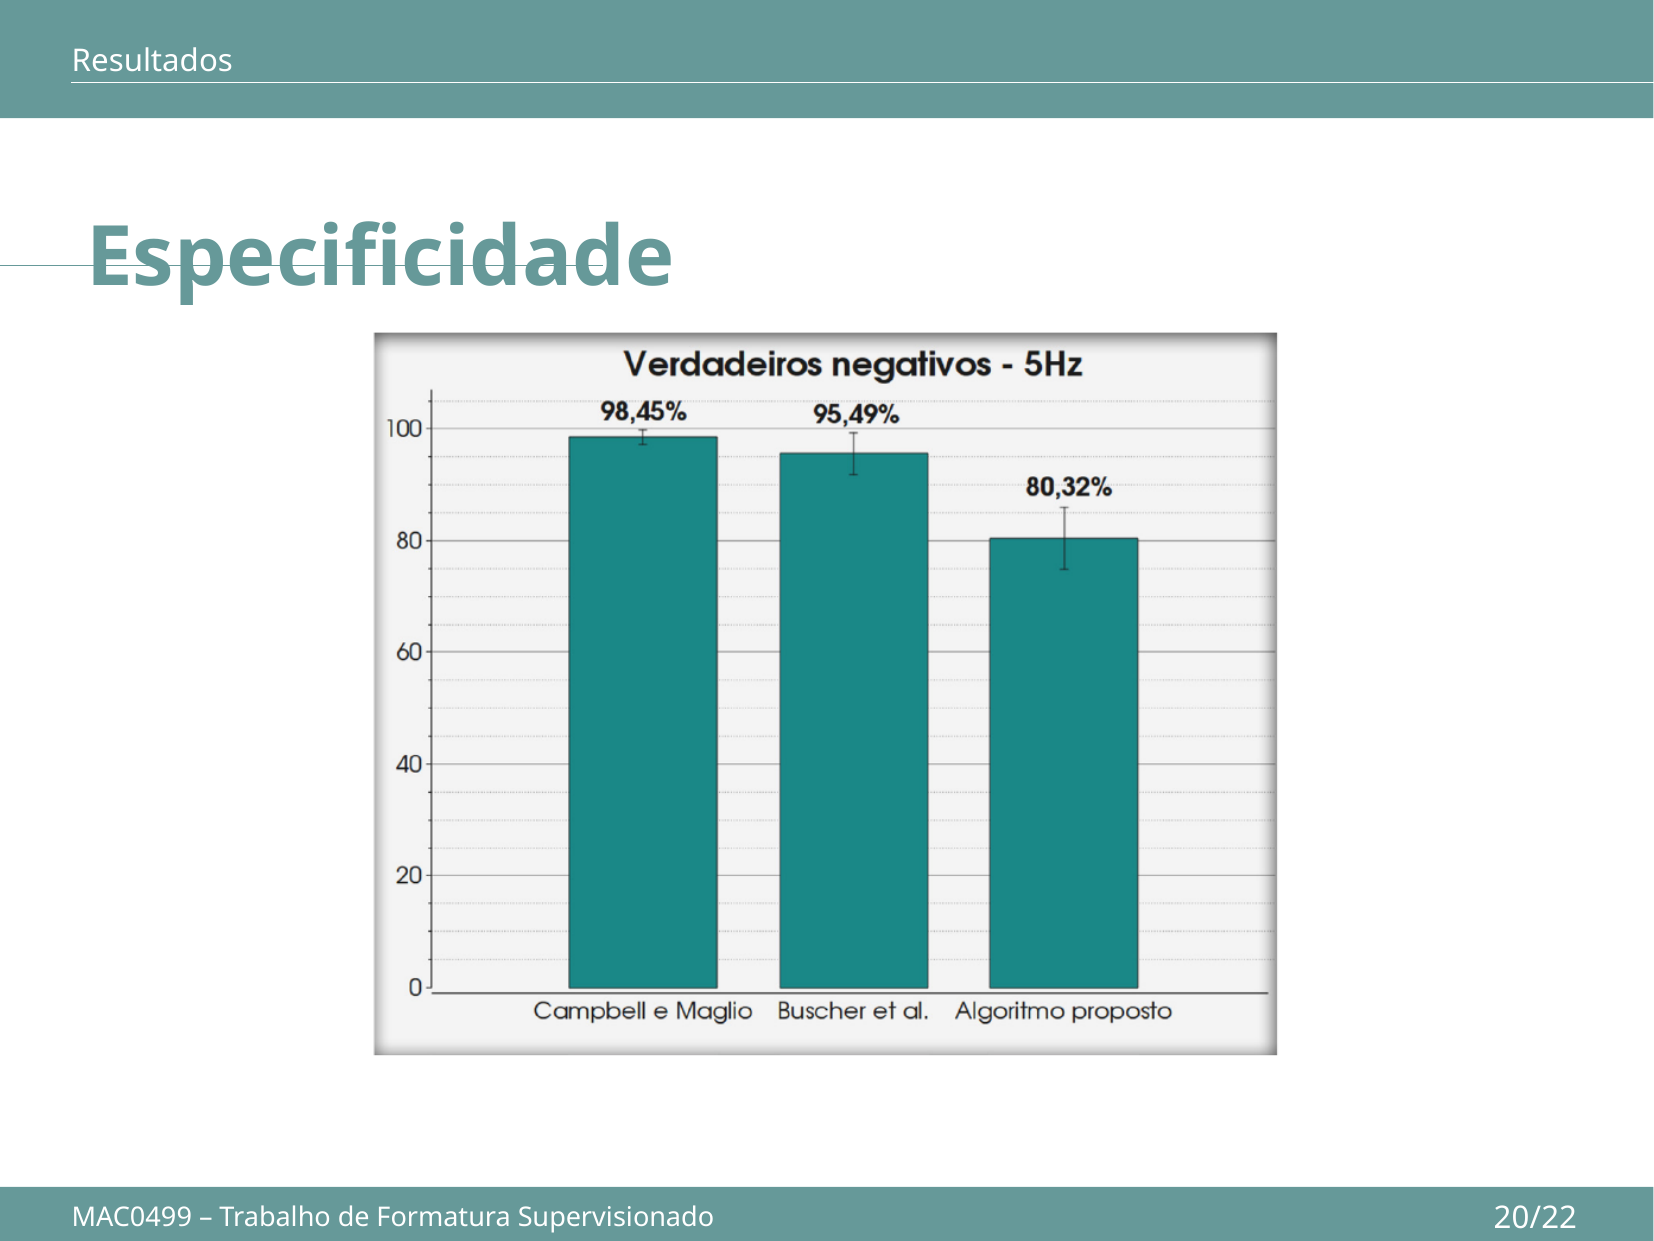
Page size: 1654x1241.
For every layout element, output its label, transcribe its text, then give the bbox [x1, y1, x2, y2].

title 20/22 [1429, 1187, 1578, 1241]
title Resultados [71, 83, 987, 89]
text_box Especificidade [71, 188, 1572, 288]
text_box [0, 1186, 1654, 1241]
title MAC0499 – Trabalho de Formatura Supervisionado [71, 1187, 1241, 1241]
title Resultados [71, 29, 987, 82]
text_box [0, 0, 1654, 119]
picture [370, 328, 1283, 1060]
